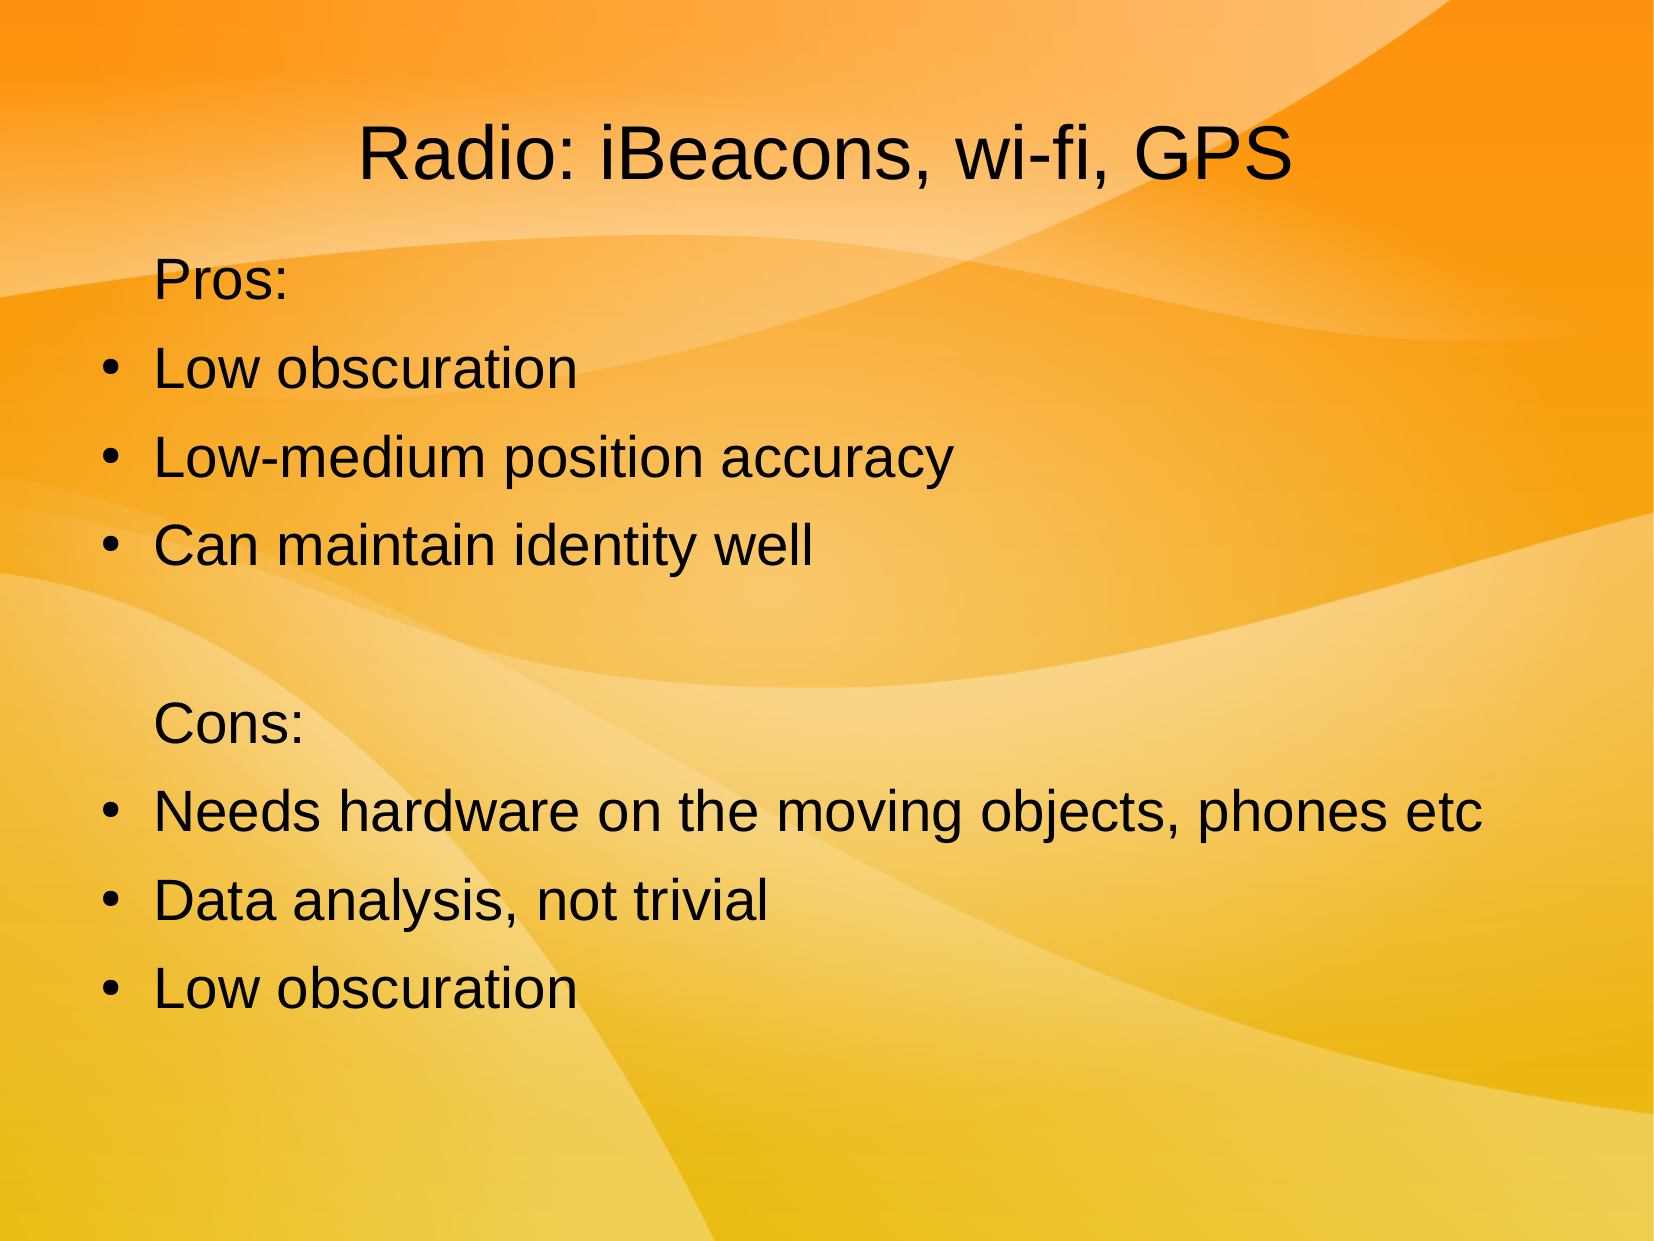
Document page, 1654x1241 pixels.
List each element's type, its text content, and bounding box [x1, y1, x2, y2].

list Pros: Low obscuration Low-medium position accuracy Can maintain identity well Cons: Needs hardware on the moving objects, phones etc Data analysis, not trivial Low obscuration [11, 247, 1501, 1111]
title Radio: iBeacons, wi-fi, GPS [82, 49, 1571, 257]
picture [0, 0, 1654, 1241]
